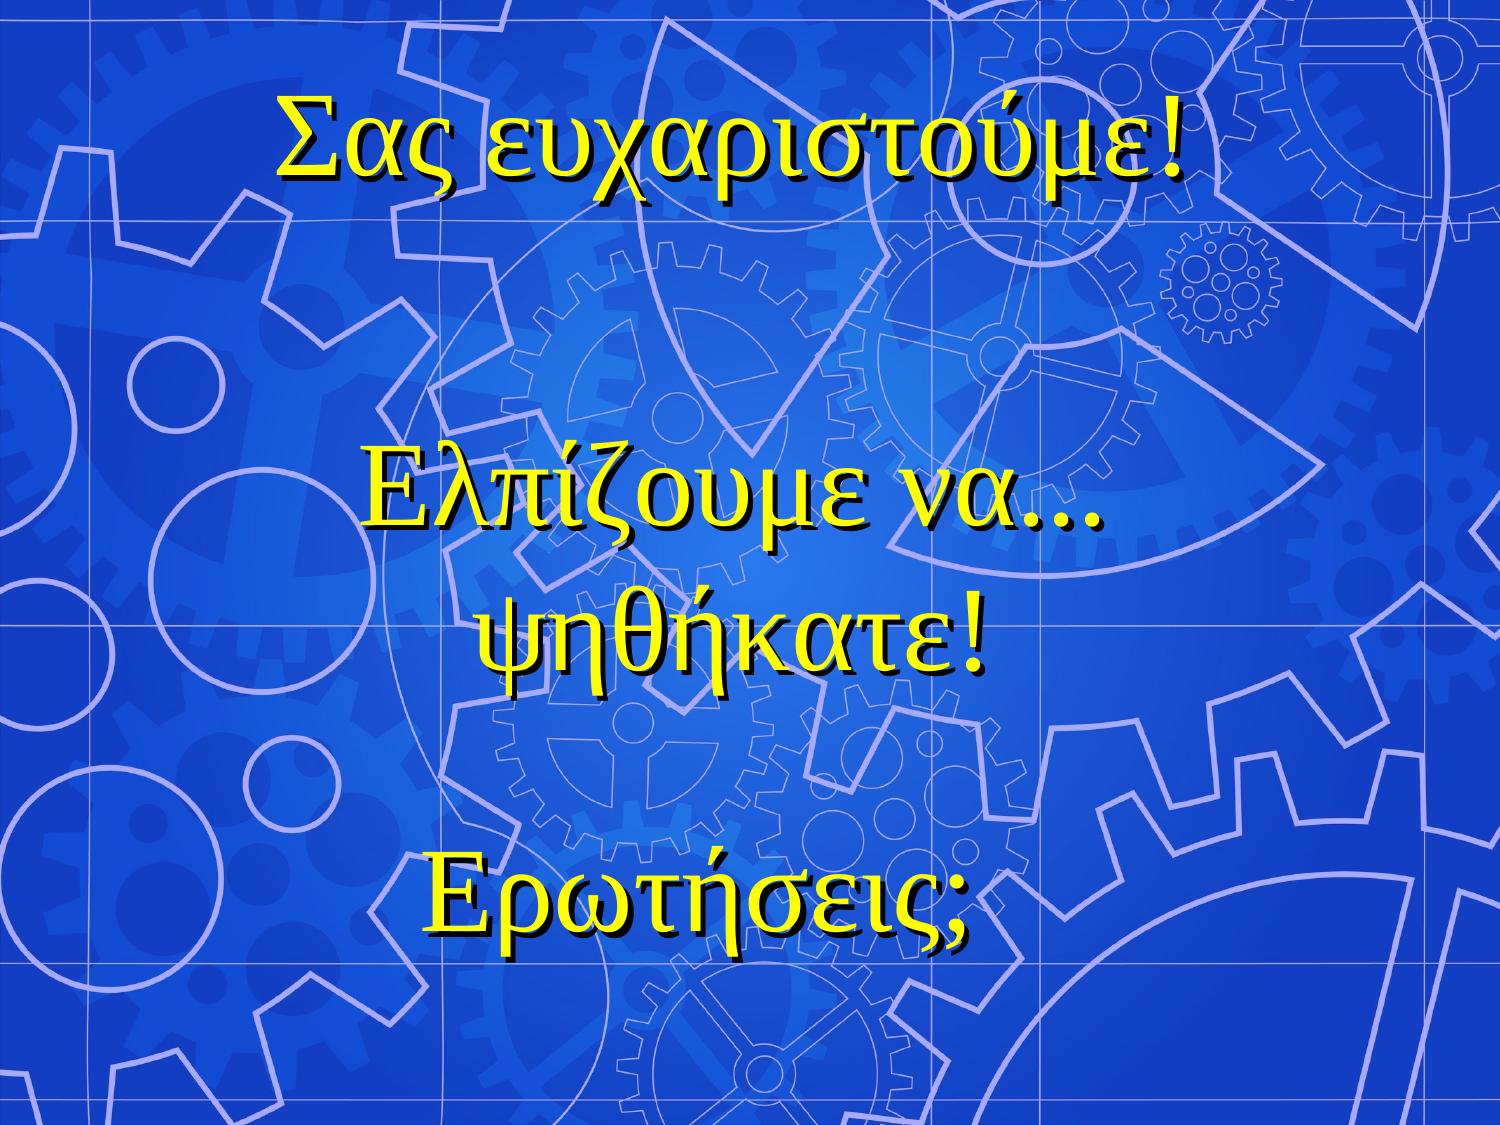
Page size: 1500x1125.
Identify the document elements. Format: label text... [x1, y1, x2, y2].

title Ελπίζουμε να... ψηθήκατε! [95, 396, 1371, 638]
title Ερωτήσεις; [59, 762, 1335, 1004]
title Σας ευχαριστούμε! [95, 6, 1371, 249]
